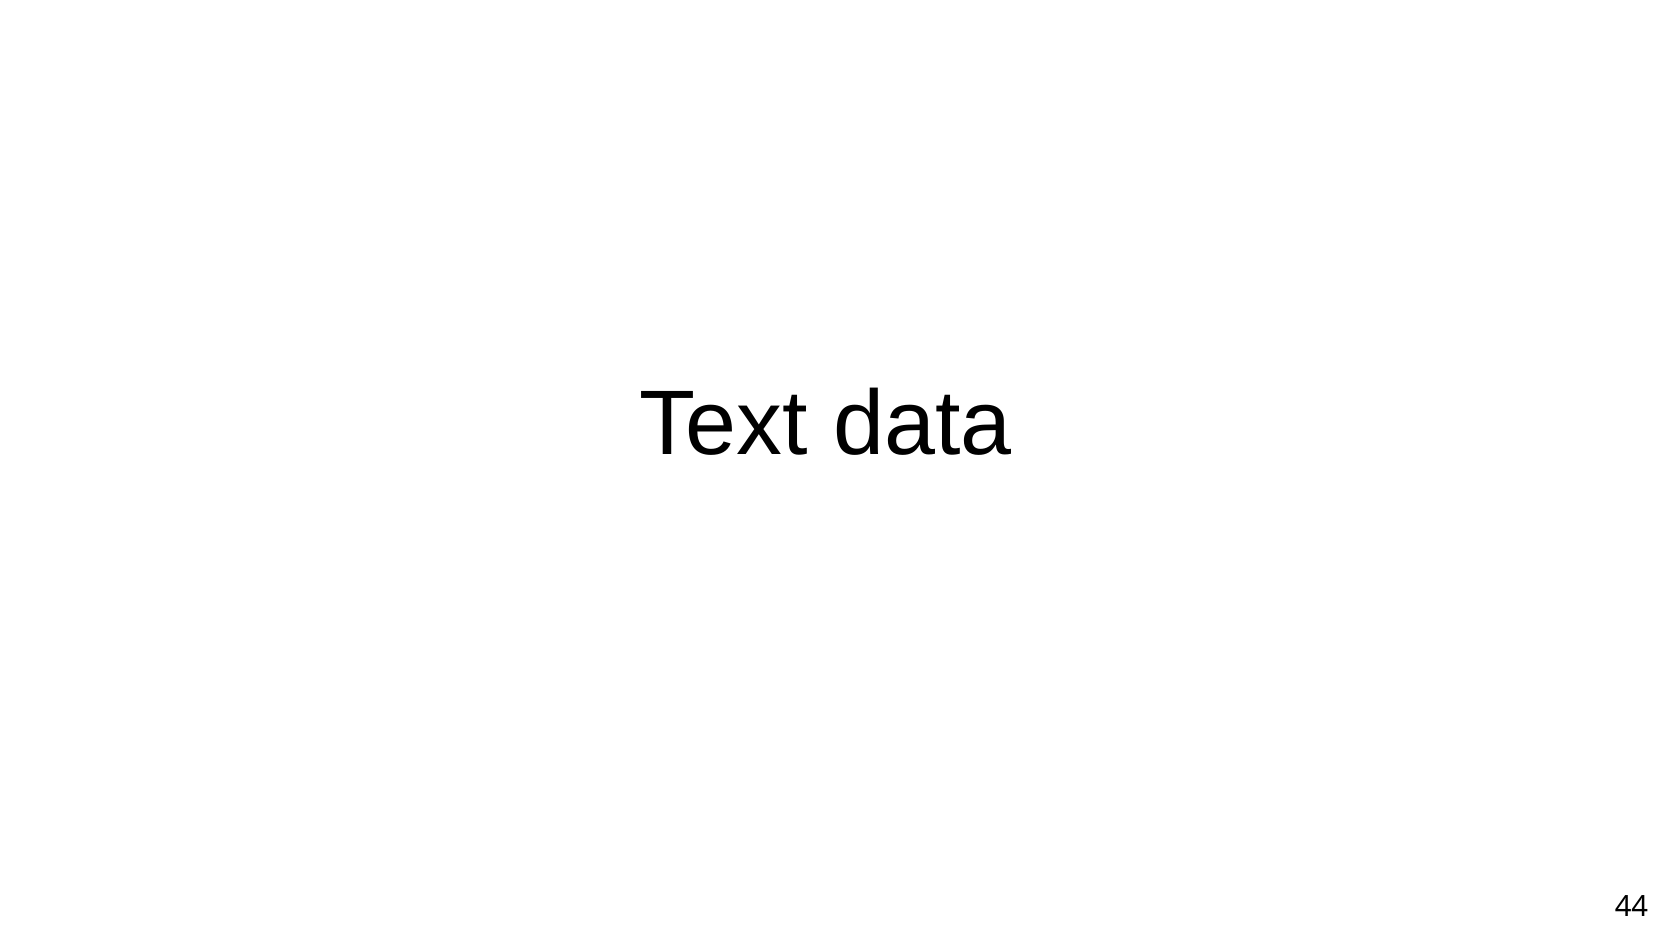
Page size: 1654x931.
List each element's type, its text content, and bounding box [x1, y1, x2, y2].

title Text data [81, 345, 1570, 501]
